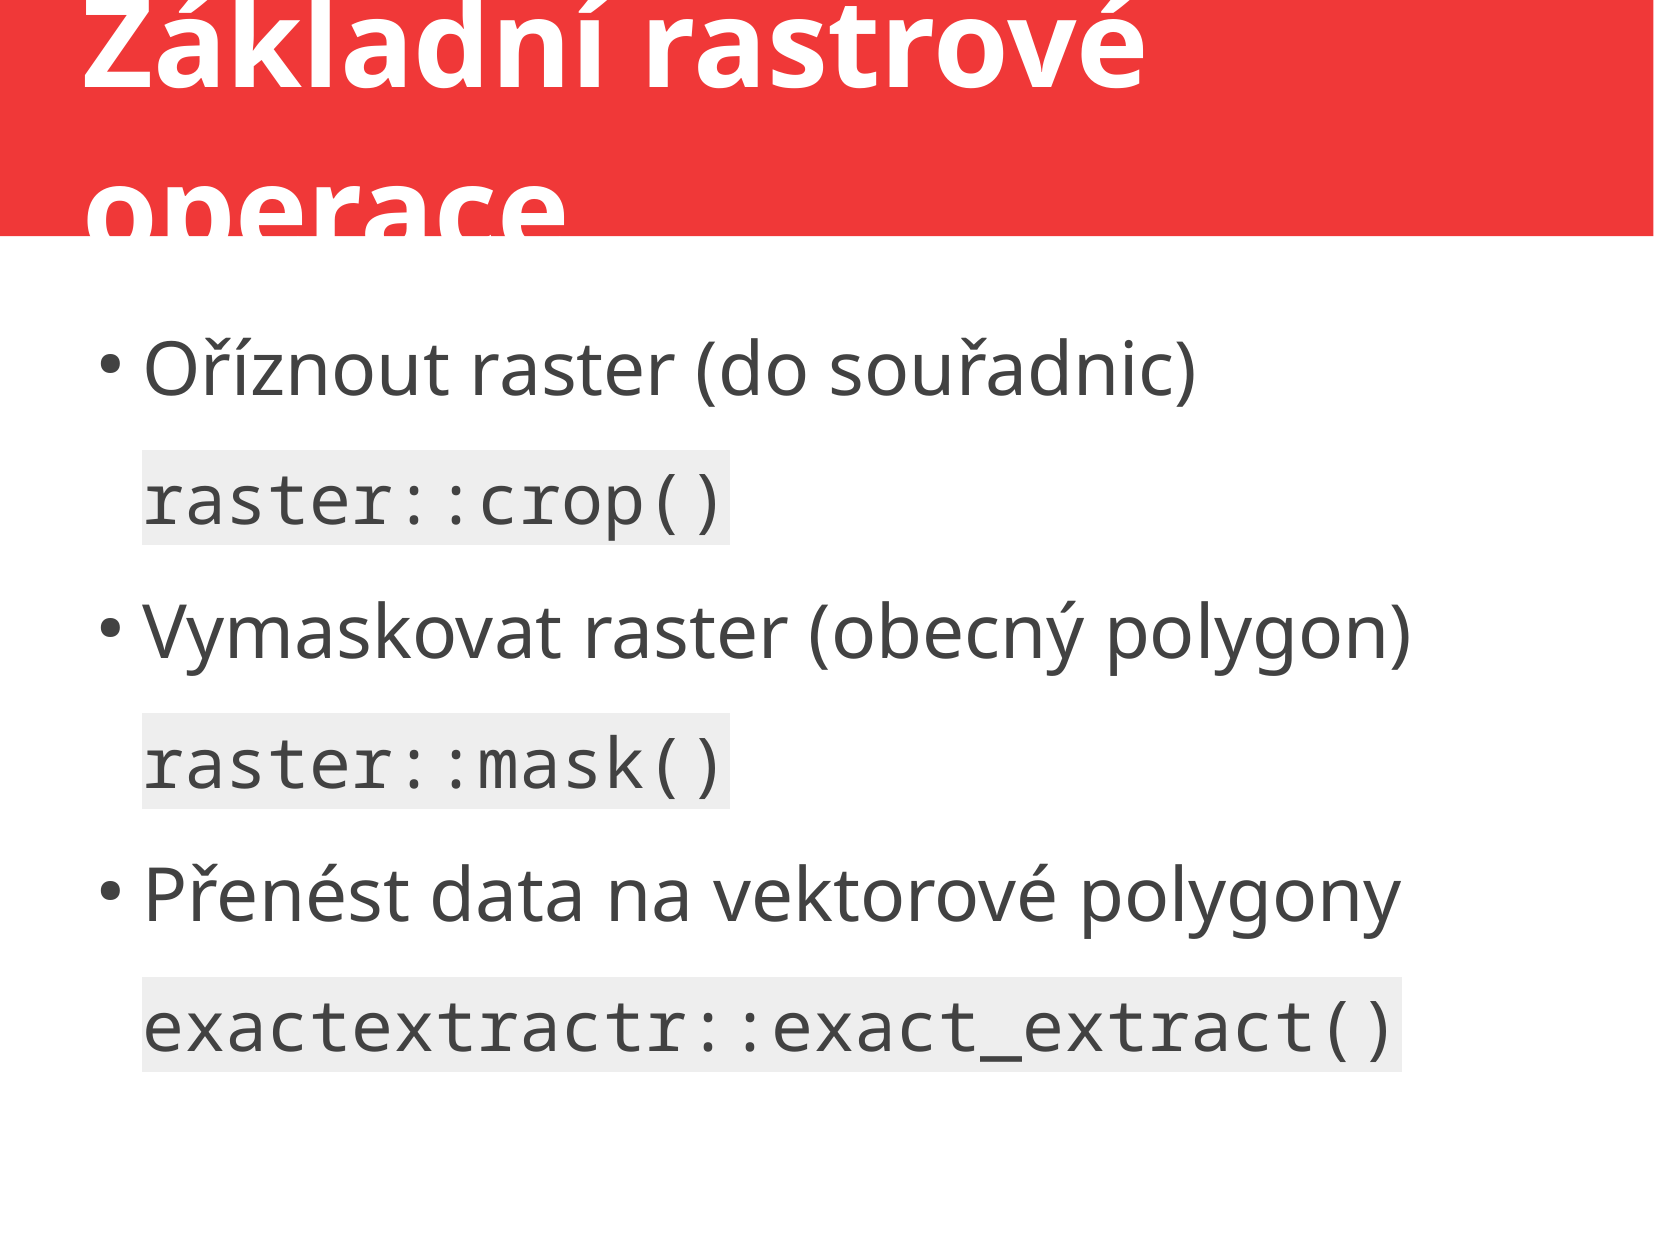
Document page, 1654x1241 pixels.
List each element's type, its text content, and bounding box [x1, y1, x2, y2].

title Základní rastrové operace [82, 19, 1571, 227]
list Oříznout raster (do souřadnic) raster::crop() Vymaskovat raster (obecný polygon) raster::mask() Přenést data na vektorové polygony exactextractr::exact_extract() [82, 314, 1563, 1080]
